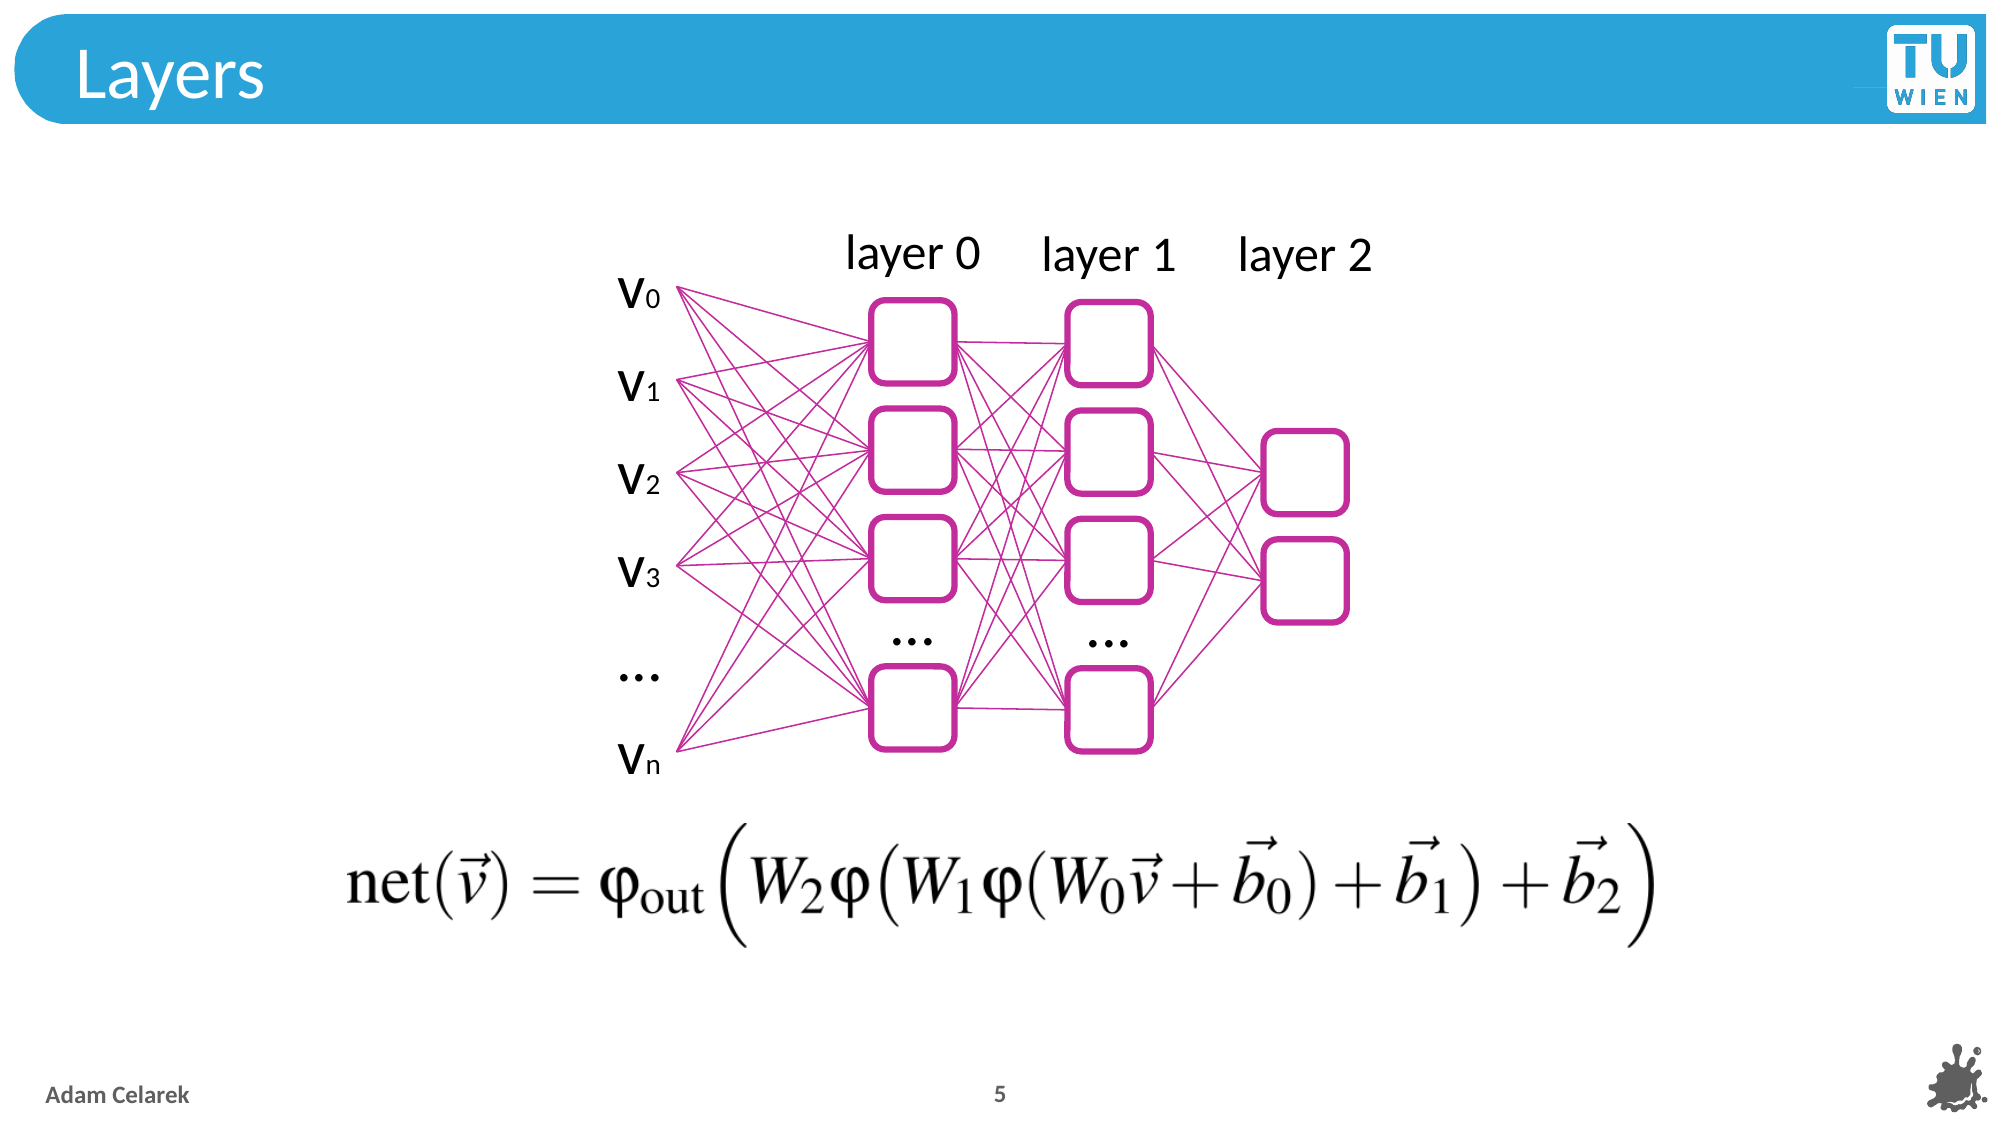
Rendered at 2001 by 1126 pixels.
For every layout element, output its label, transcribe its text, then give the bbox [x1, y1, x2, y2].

text_box ... [871, 568, 955, 679]
text_box [1067, 410, 1151, 494]
text_box vn [602, 715, 677, 808]
picture [347, 823, 1654, 948]
text_box v2 [602, 417, 677, 528]
text_box [871, 408, 955, 492]
text_box [1067, 681, 1151, 752]
picture [1887, 25, 1975, 113]
text_box [871, 516, 955, 568]
text_box [871, 679, 955, 750]
text_box v0 [602, 231, 677, 324]
text_box layer 1 [1011, 206, 1207, 277]
title Layers [55, 6, 1854, 132]
text_box [1067, 518, 1151, 570]
text_box ... [597, 603, 682, 715]
text_box v1 [602, 324, 677, 417]
text_box [1067, 302, 1151, 386]
text_box v3 [602, 528, 677, 603]
footer Adam Celarek [25, 1068, 837, 1118]
text_box layer 2 [1207, 206, 1403, 277]
text_box ... [1067, 570, 1151, 681]
text_box [1263, 430, 1347, 515]
slide_number <number> [882, 1067, 1119, 1118]
text_box layer 0 [815, 204, 1011, 275]
text_box [1263, 539, 1347, 623]
text_box [871, 300, 955, 384]
